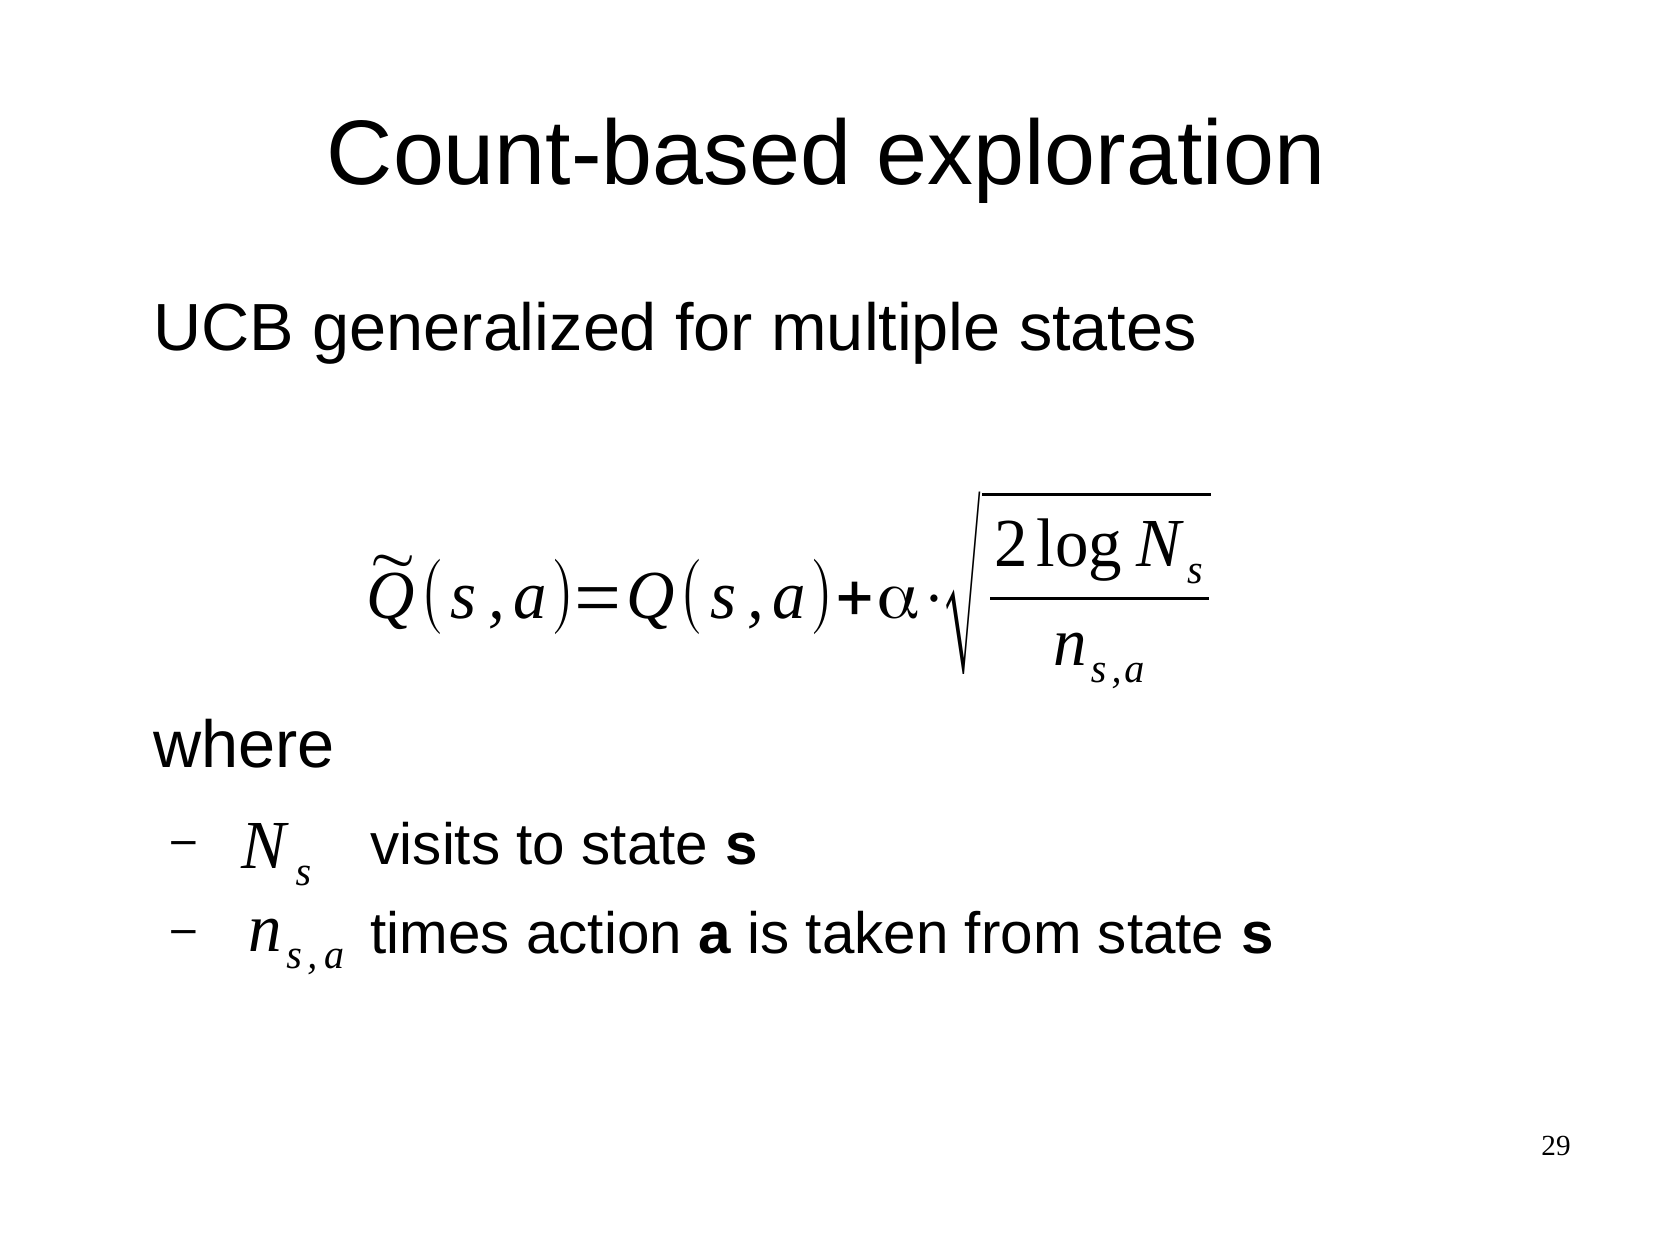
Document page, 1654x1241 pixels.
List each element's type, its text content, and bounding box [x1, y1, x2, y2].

chart [220, 808, 359, 979]
list UCB generalized for multiple states where visits to state s times action a is taken from state s [82, 290, 1571, 1241]
chart [350, 489, 1229, 692]
title Count-based exploration [82, 49, 1571, 257]
